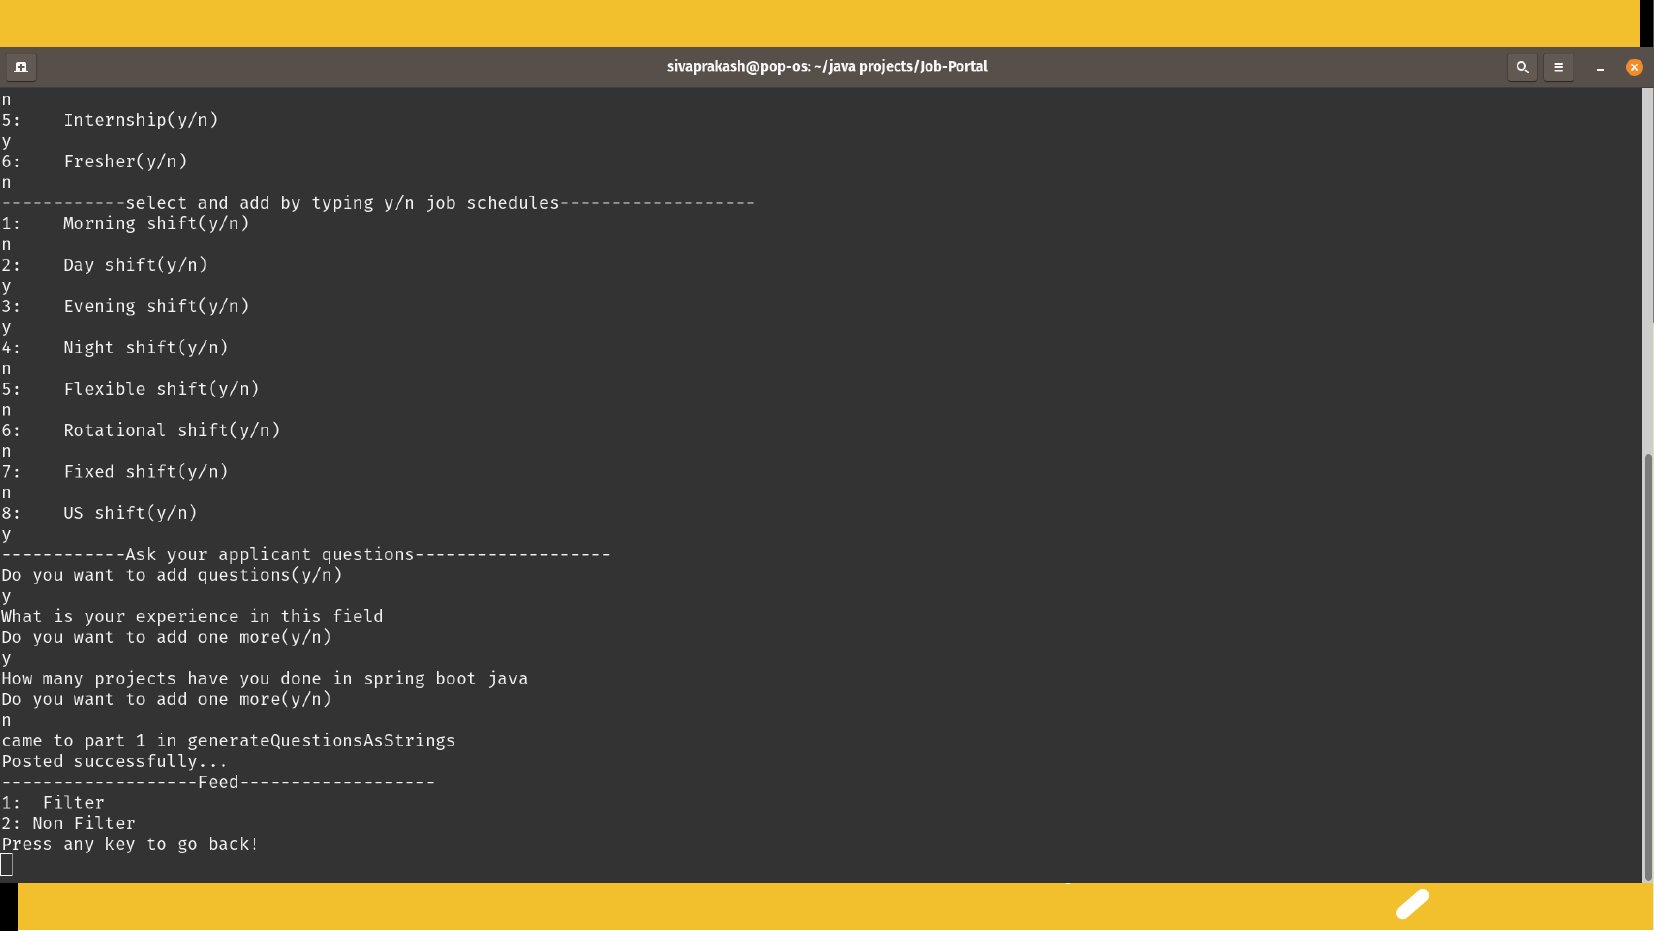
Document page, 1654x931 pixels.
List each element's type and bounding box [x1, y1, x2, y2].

picture [0, 47, 1654, 883]
